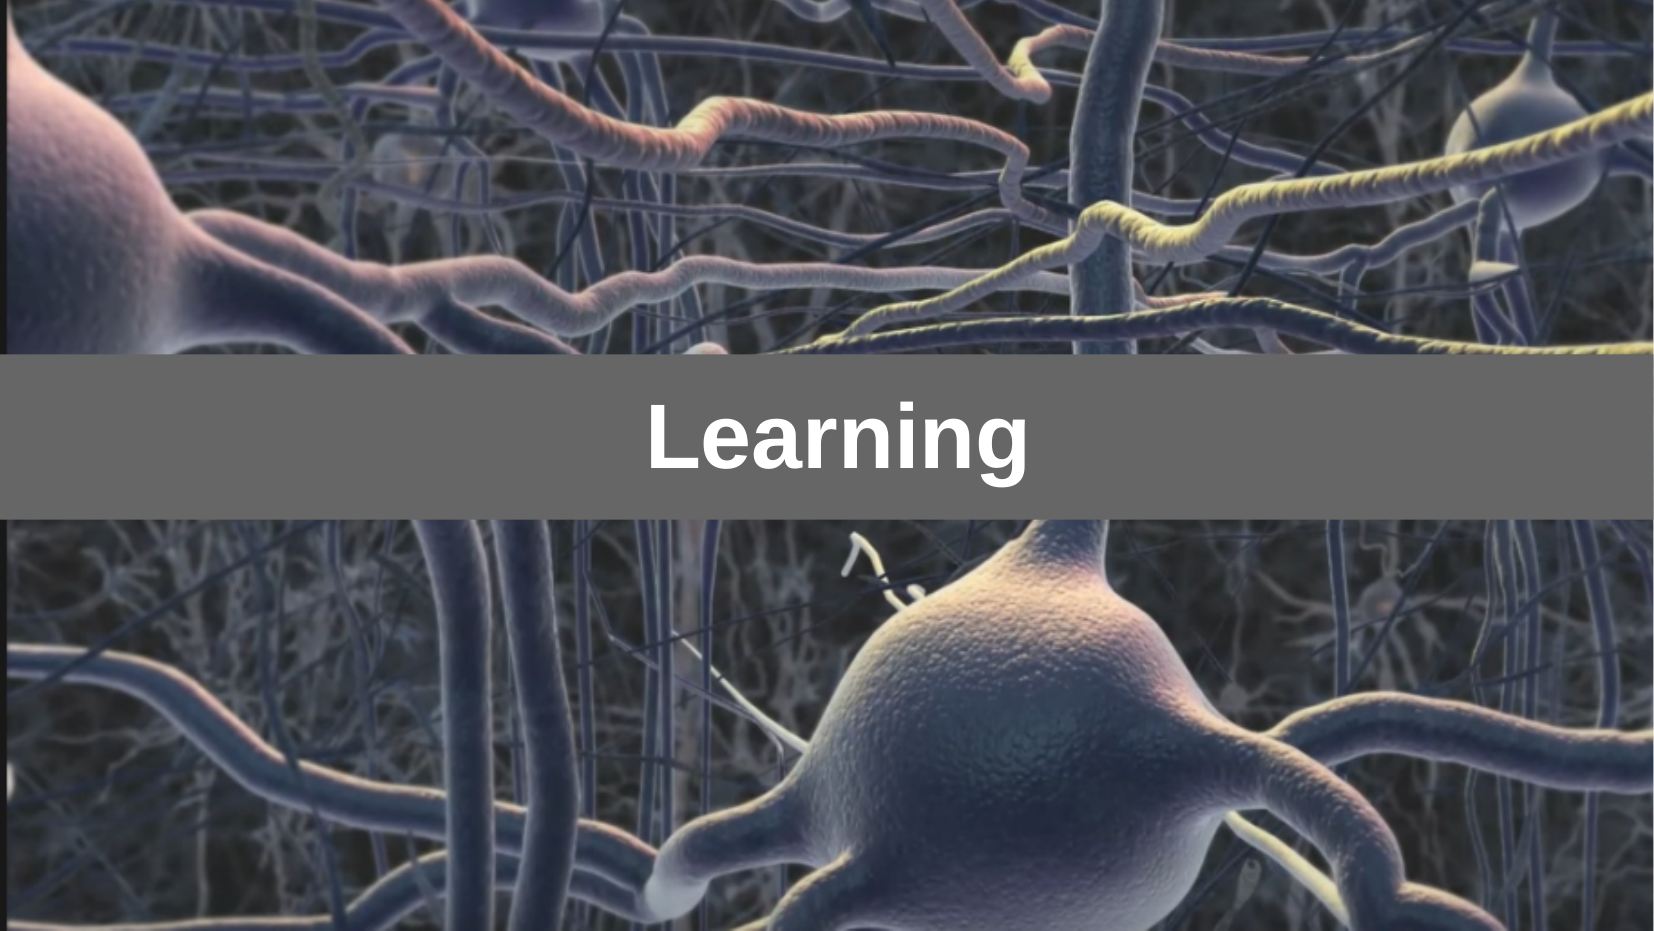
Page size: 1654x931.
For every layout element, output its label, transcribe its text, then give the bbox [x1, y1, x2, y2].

title Learning [0, 354, 1654, 520]
picture [0, 520, 1654, 931]
picture [0, 0, 1654, 354]
